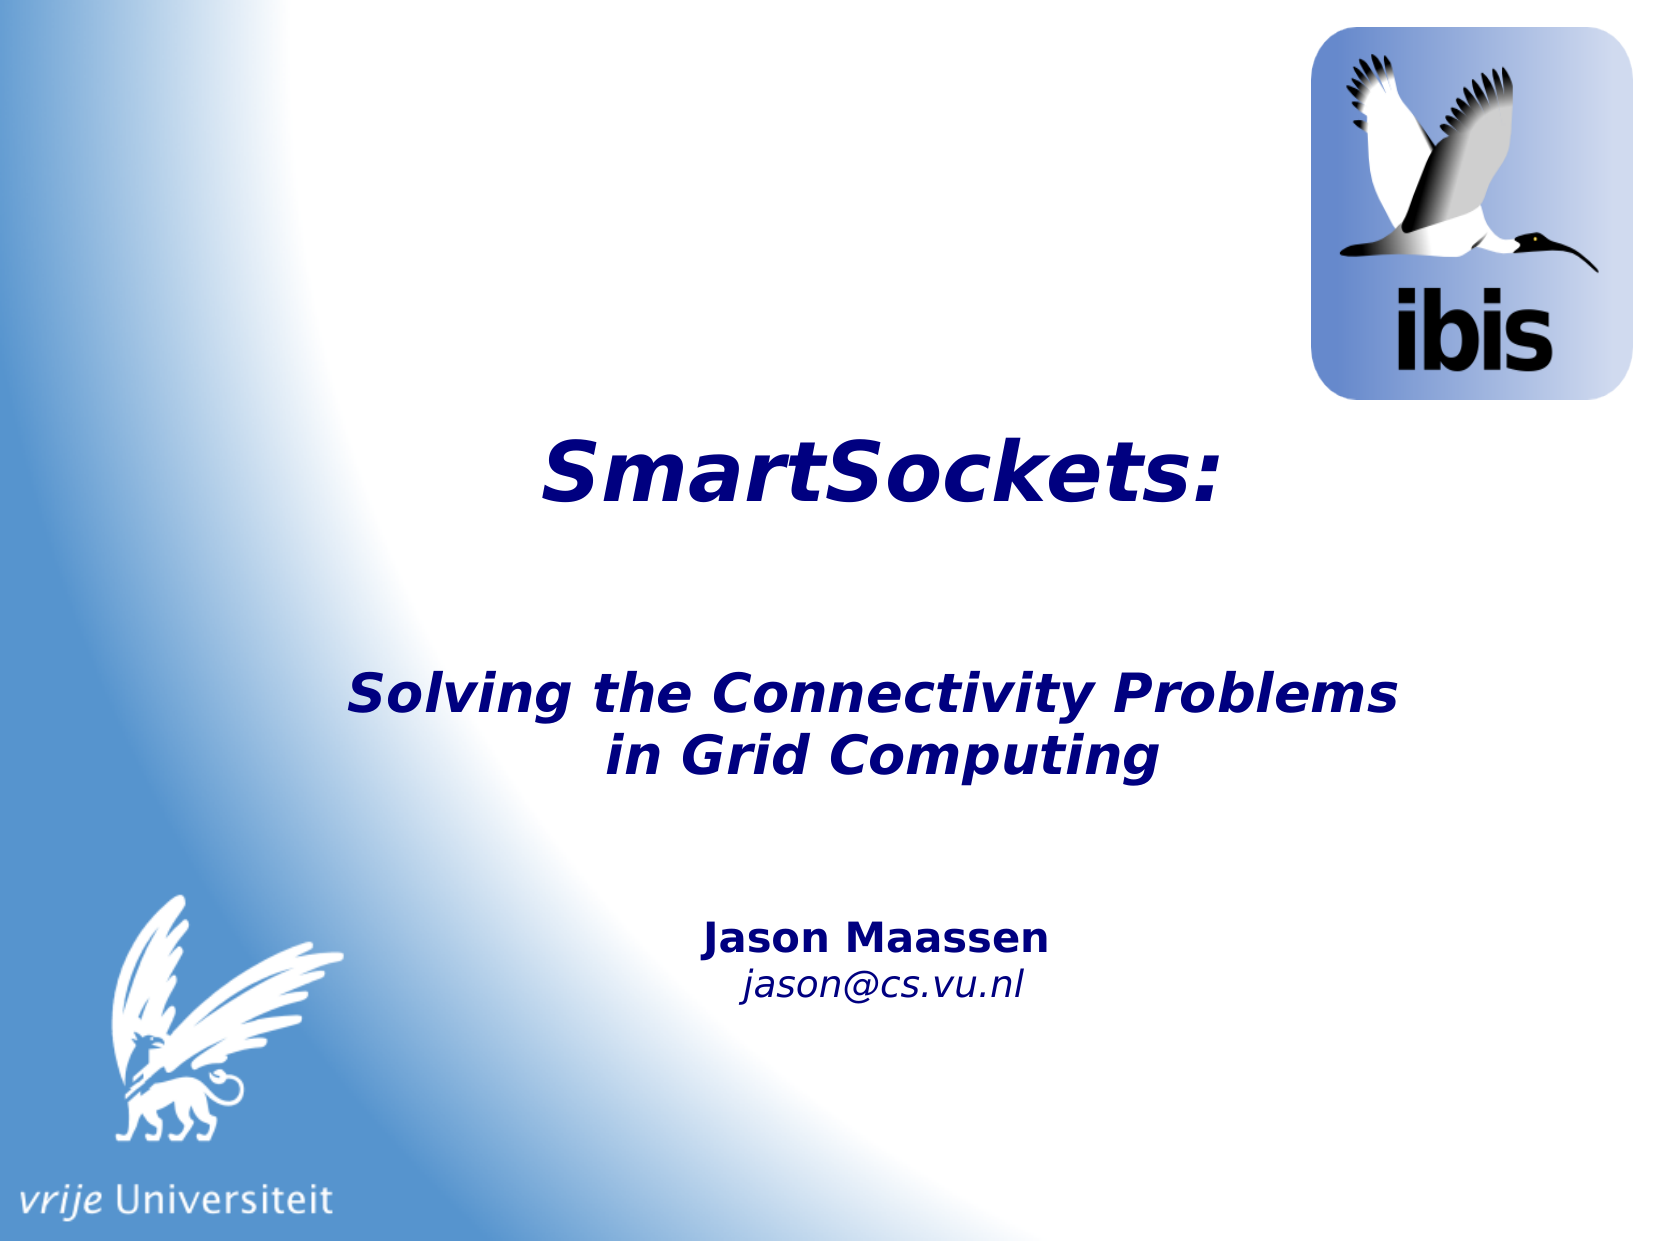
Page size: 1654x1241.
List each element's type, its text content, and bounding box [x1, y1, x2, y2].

title SmartSockets: Solving the Connectivity Problems in Grid Computing Jason Maassen jason@cs.vu.nl [177, 423, 1590, 1050]
picture [0, 0, 1654, 1241]
